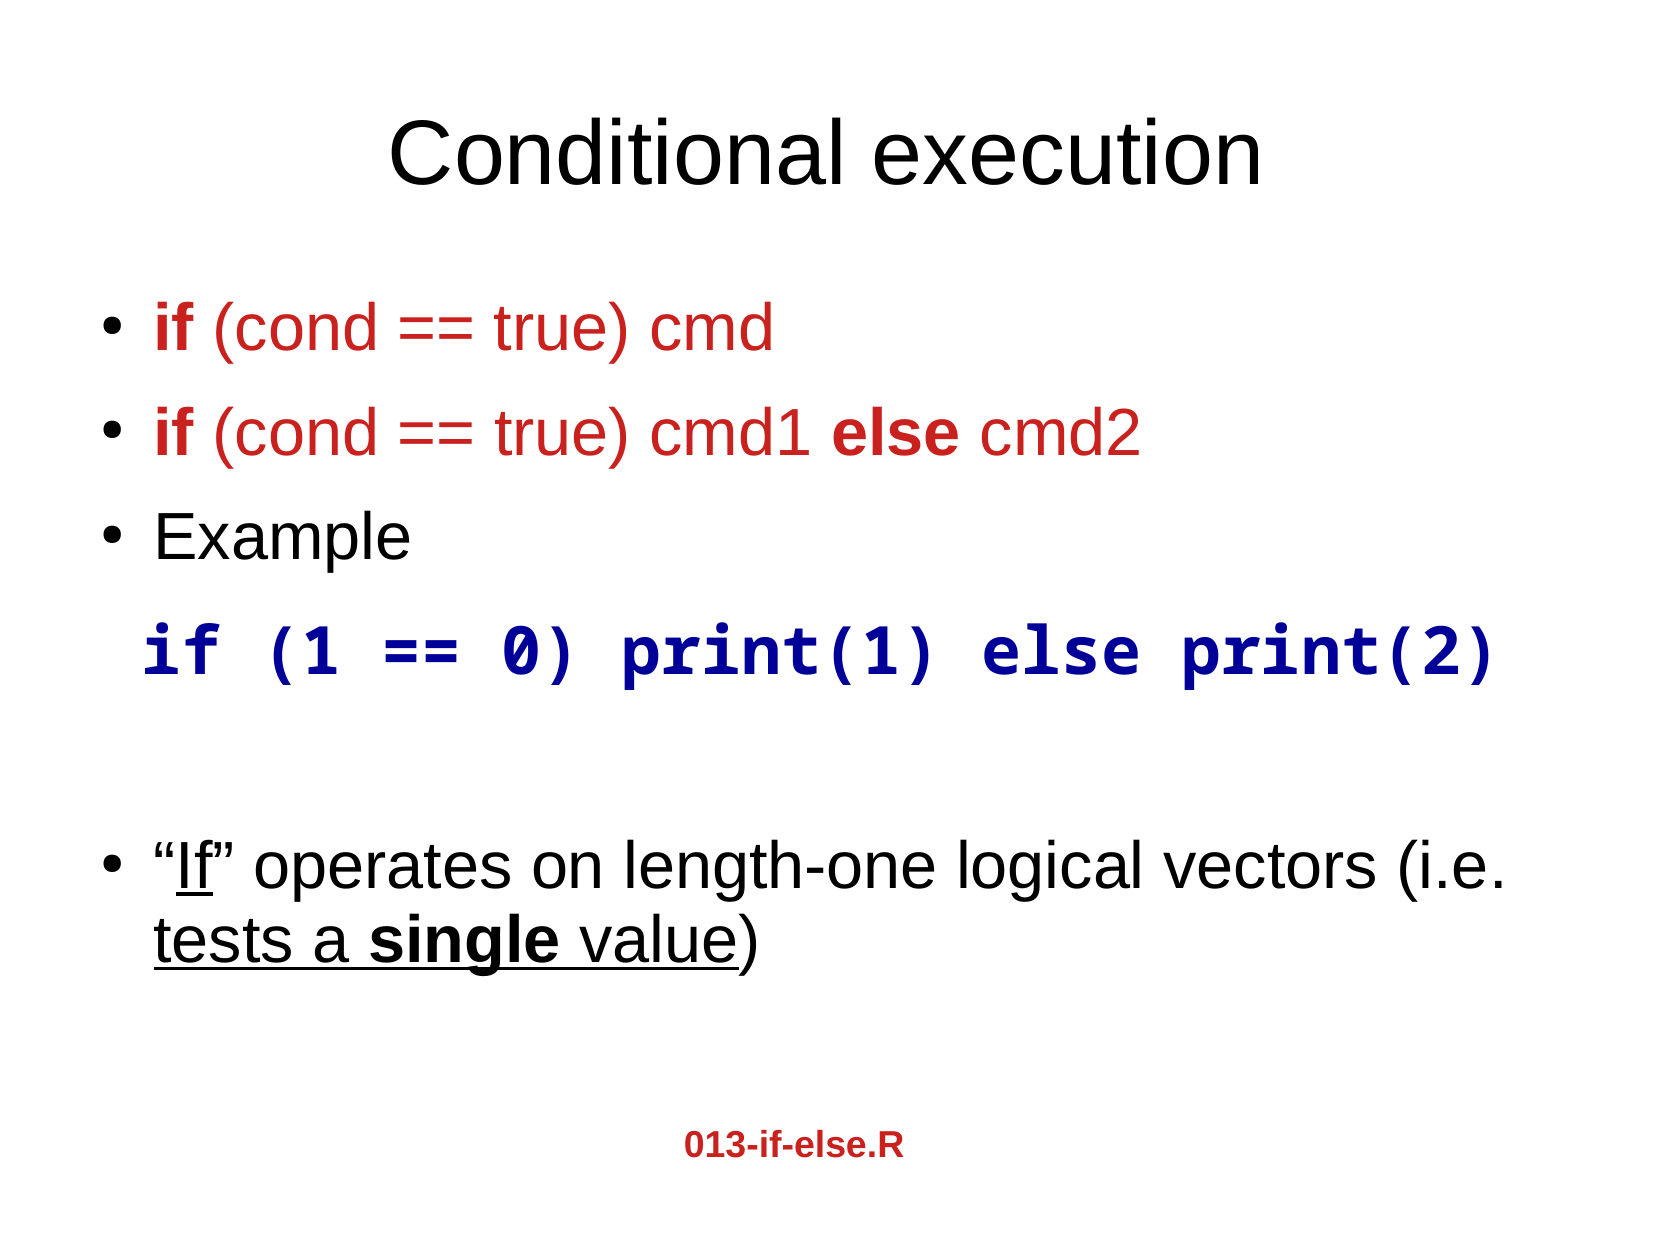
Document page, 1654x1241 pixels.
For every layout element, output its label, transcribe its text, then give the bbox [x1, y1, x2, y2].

list if (cond == true) cmd if (cond == true) cmd1 else cmd2 Example if (1 == 0) print(1) else print(2) “If” operates on length-one logical vectors (i.e. tests a single value) [82, 290, 1571, 1170]
text_box 013-if-else.R [401, 1116, 1187, 1173]
title Conditional execution [82, 49, 1571, 257]
